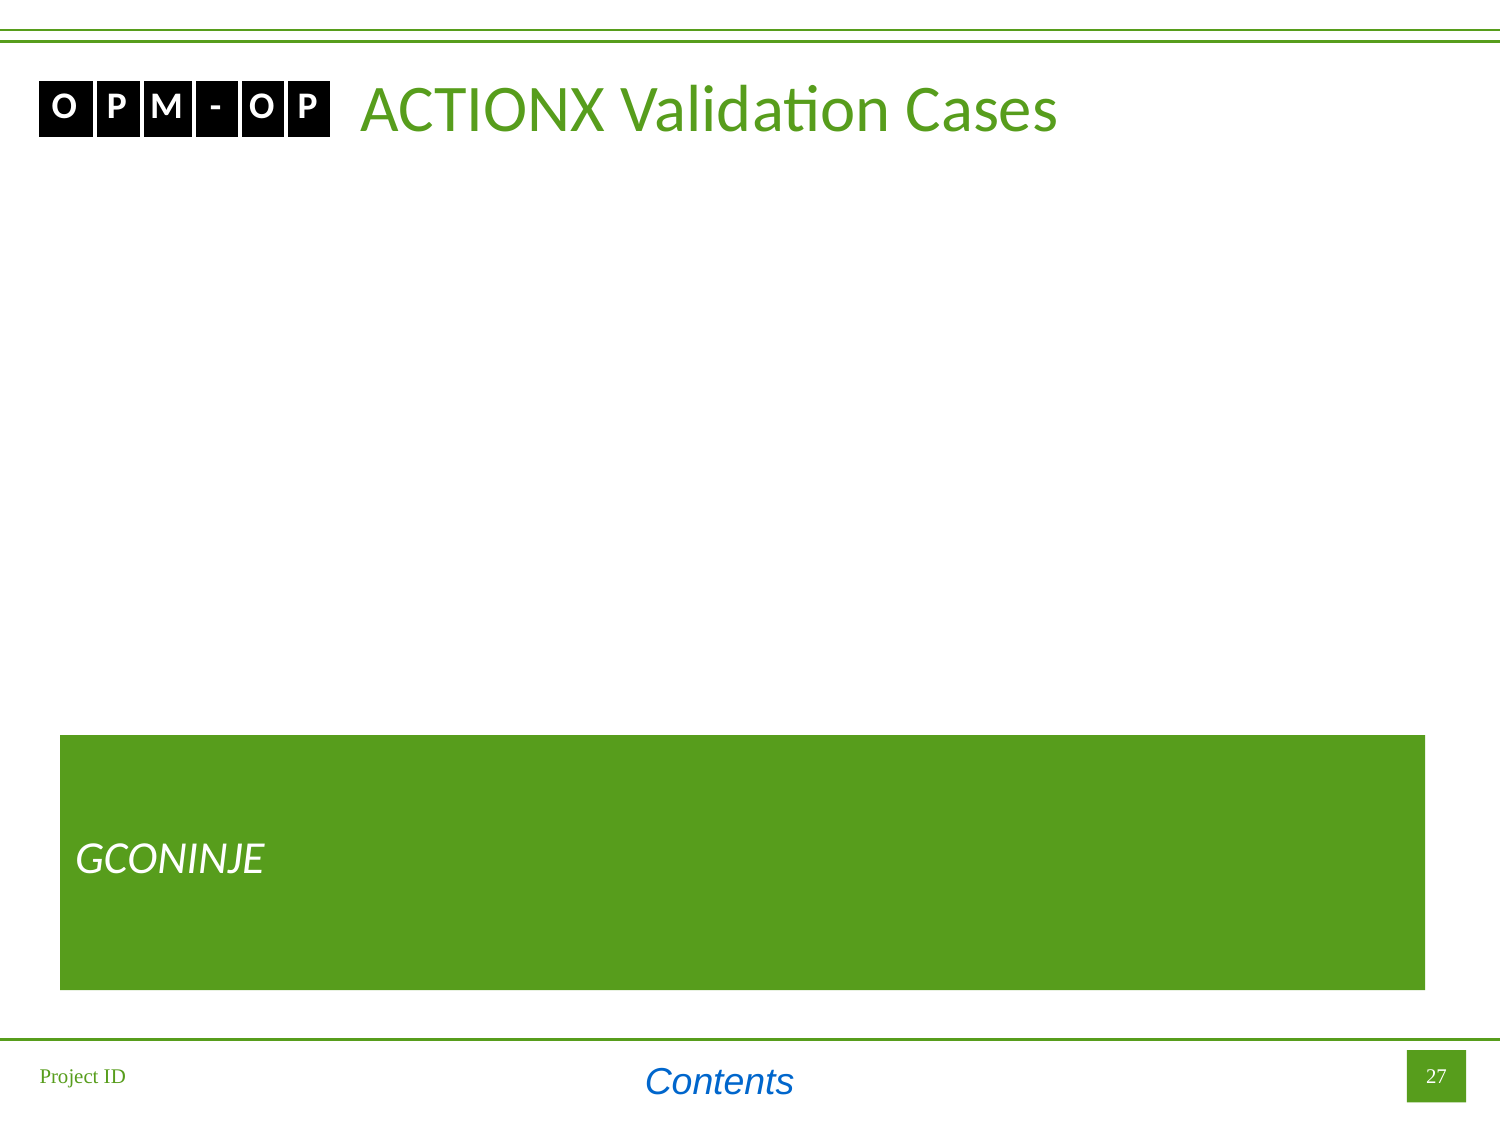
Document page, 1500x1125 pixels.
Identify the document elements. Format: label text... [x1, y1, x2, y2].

title ACTIONX Validation Cases [360, 77, 1425, 153]
list GcONINJE [60, 735, 1426, 991]
